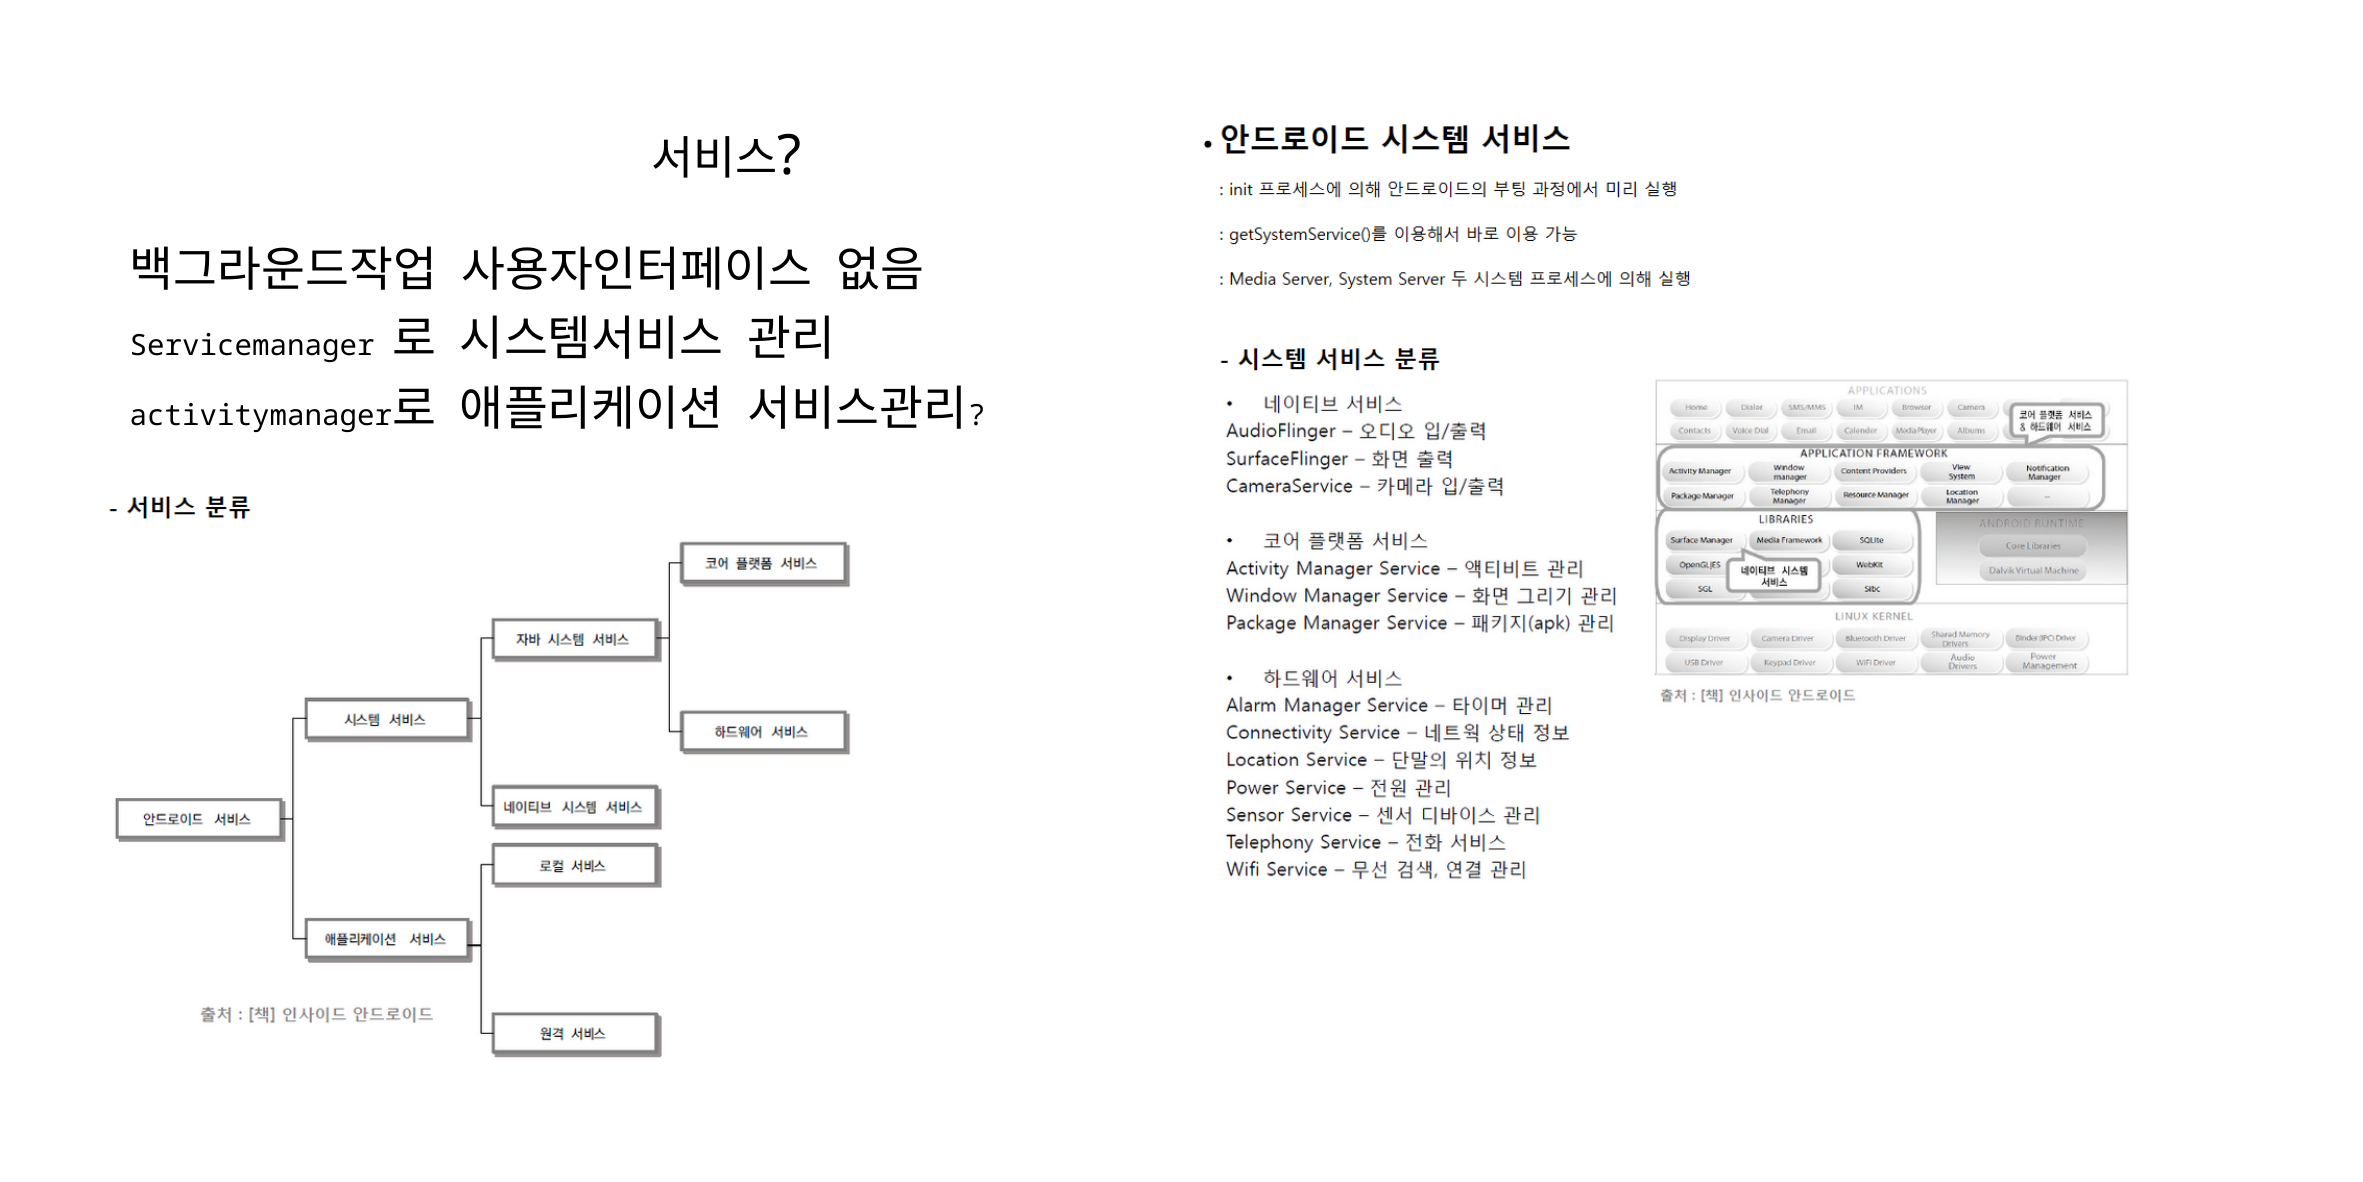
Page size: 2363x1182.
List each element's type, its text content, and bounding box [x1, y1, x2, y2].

picture [1181, 116, 2147, 911]
text_box 백그라운드작업 사용자인터페이스 없음 Servicemanager 로 시스템서비스 관리 activitymanager로 애플리케이션 서비스관리? [114, 223, 1106, 382]
picture [97, 483, 910, 1108]
title 서비스? [0, 54, 1790, 252]
